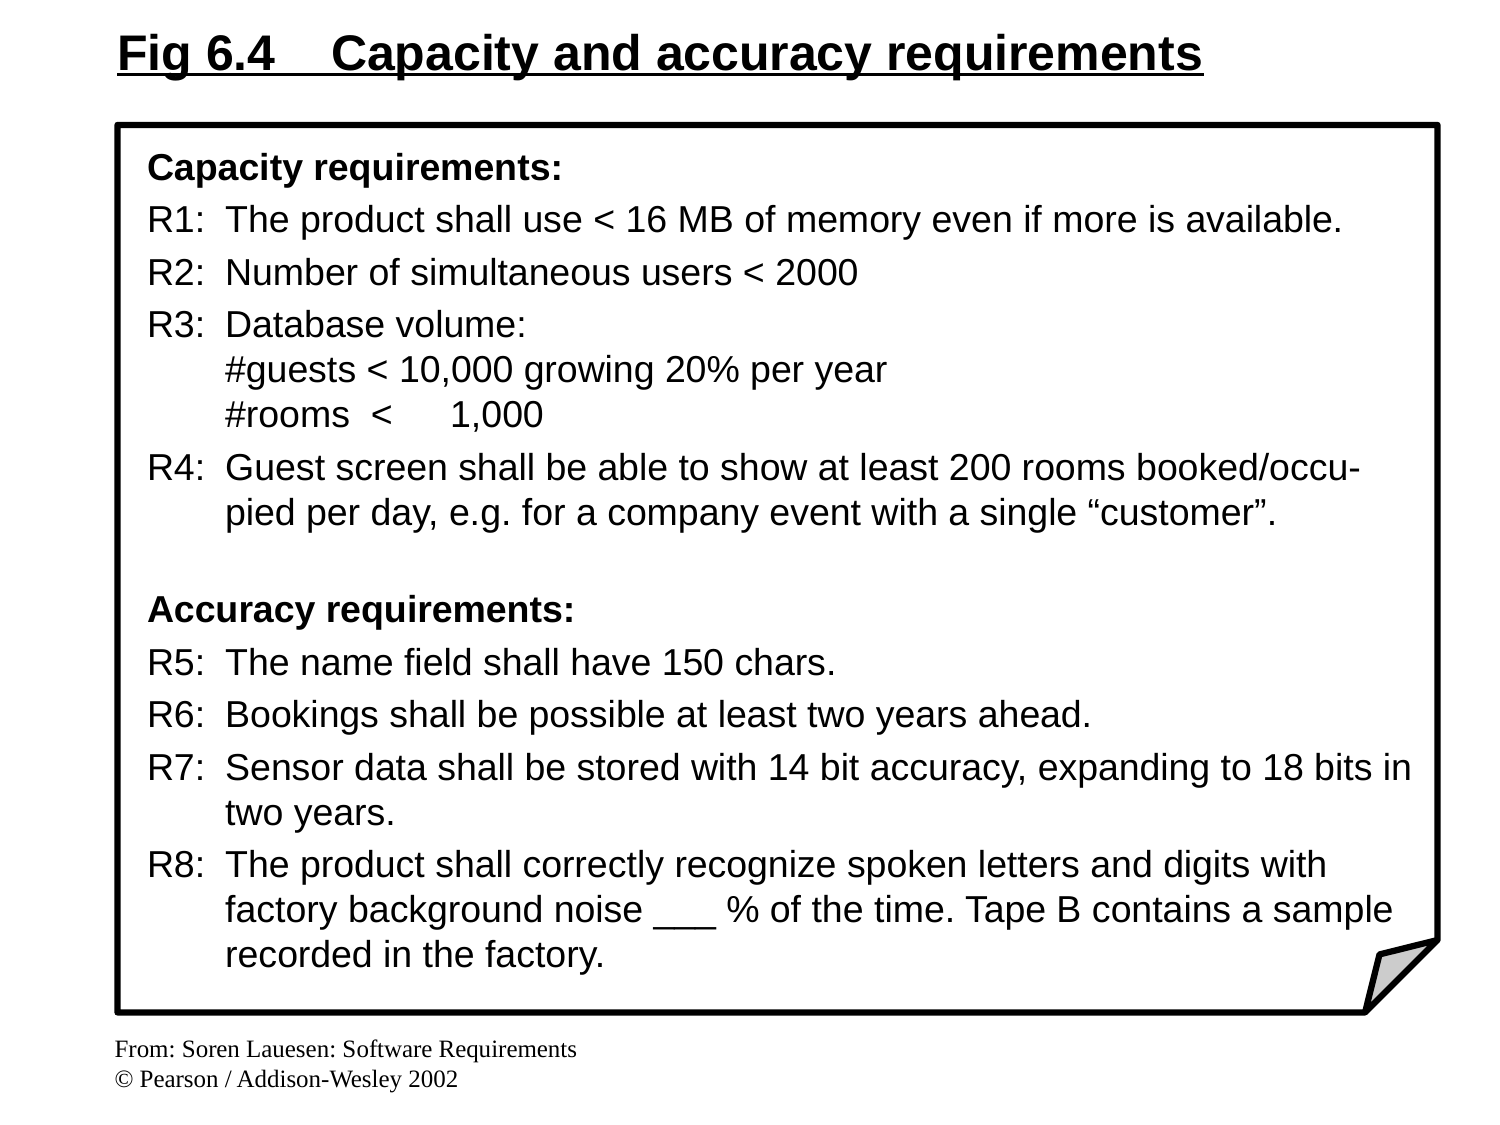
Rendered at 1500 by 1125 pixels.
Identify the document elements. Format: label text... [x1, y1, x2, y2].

text_box Fig 6.4 Capacity and accuracy requirements [102, 12, 1300, 88]
text_box Capacity requirements: R1: The product shall use < 16 MB of memory even if more is available. R2: Number of simultaneous users < 2000 R3: Database volume: #guests < 10,000 growing 20% per year #rooms < 1,000 R4: Guest screen shall be able to show at least 200 rooms booked/occu-pied per day, e.g. for a company event with a single “customer”. Accuracy requirements: R5: The name field shall have 150 chars. R6: Bookings shall be possible at least two years ahead. R7: Sensor data shall be stored with 14 bit accuracy, expanding to 18 bits in two years. R8: The product shall correctly recognize spoken letters and digits with factory background noise ___ % of the time. Tape B contains a sample recorded in the factory. [117, 124, 1438, 1013]
text_box From: Soren Lauesen: Software Requirements © Pearson / Addison-Wesley 2002 [99, 1024, 638, 1100]
